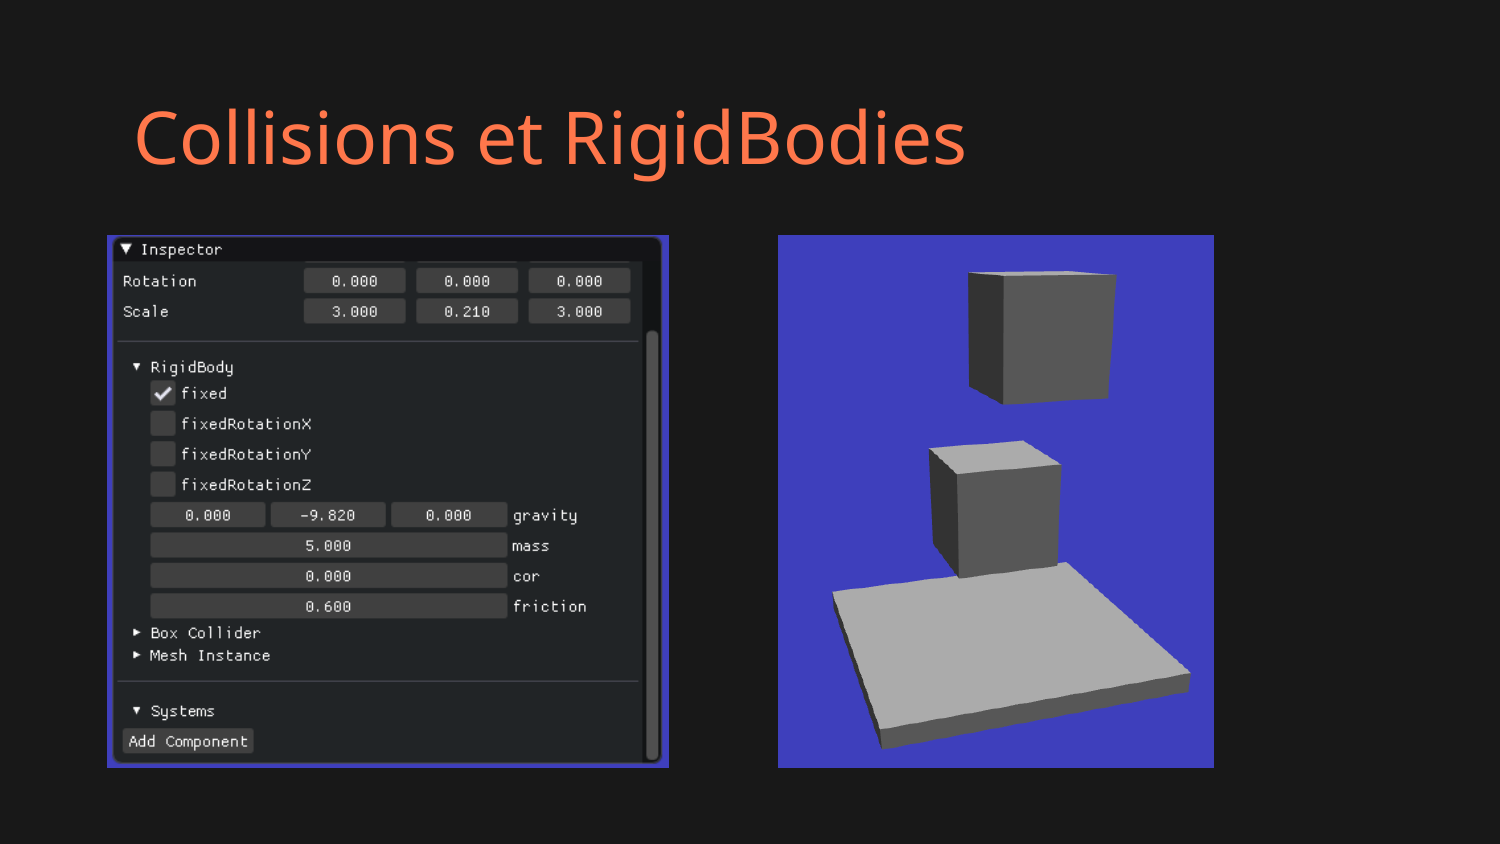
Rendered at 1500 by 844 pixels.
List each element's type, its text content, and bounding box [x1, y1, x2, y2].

picture [107, 235, 669, 768]
picture [778, 235, 1214, 768]
title Collisions et RigidBodies [118, 88, 1382, 183]
